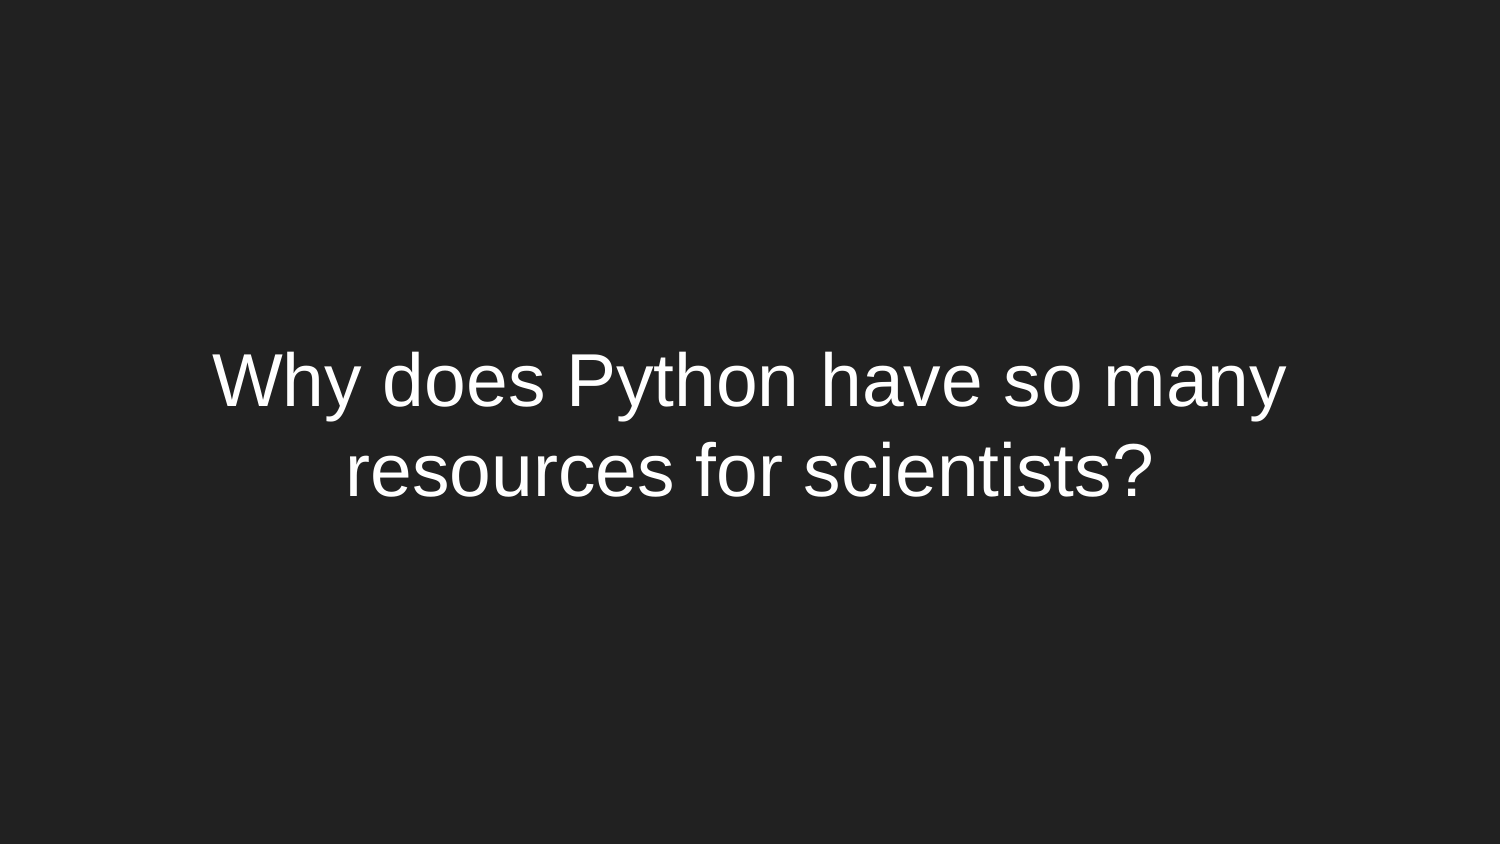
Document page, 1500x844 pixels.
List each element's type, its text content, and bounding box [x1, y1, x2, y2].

title Why does Python have so many resources for scientists? [51, 352, 1449, 491]
